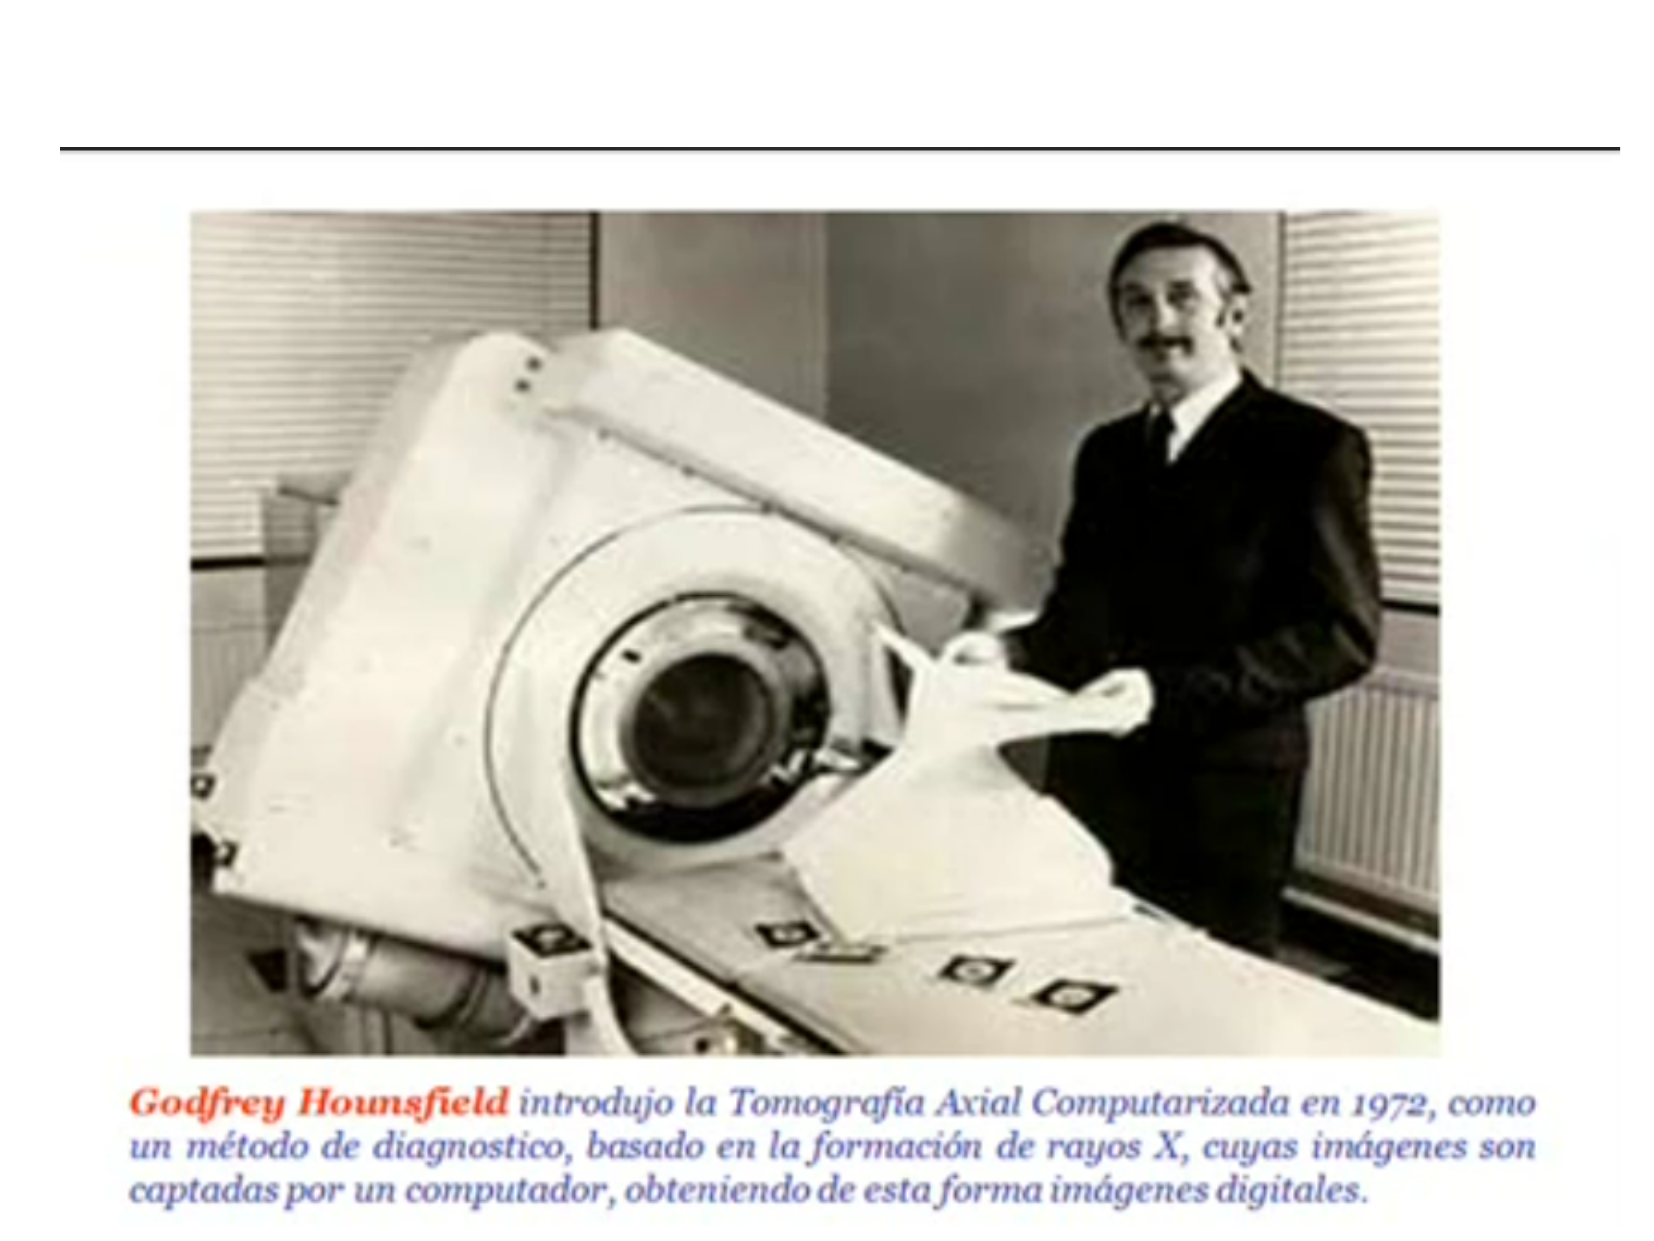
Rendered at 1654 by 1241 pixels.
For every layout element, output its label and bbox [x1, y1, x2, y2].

picture [60, 147, 1621, 1228]
